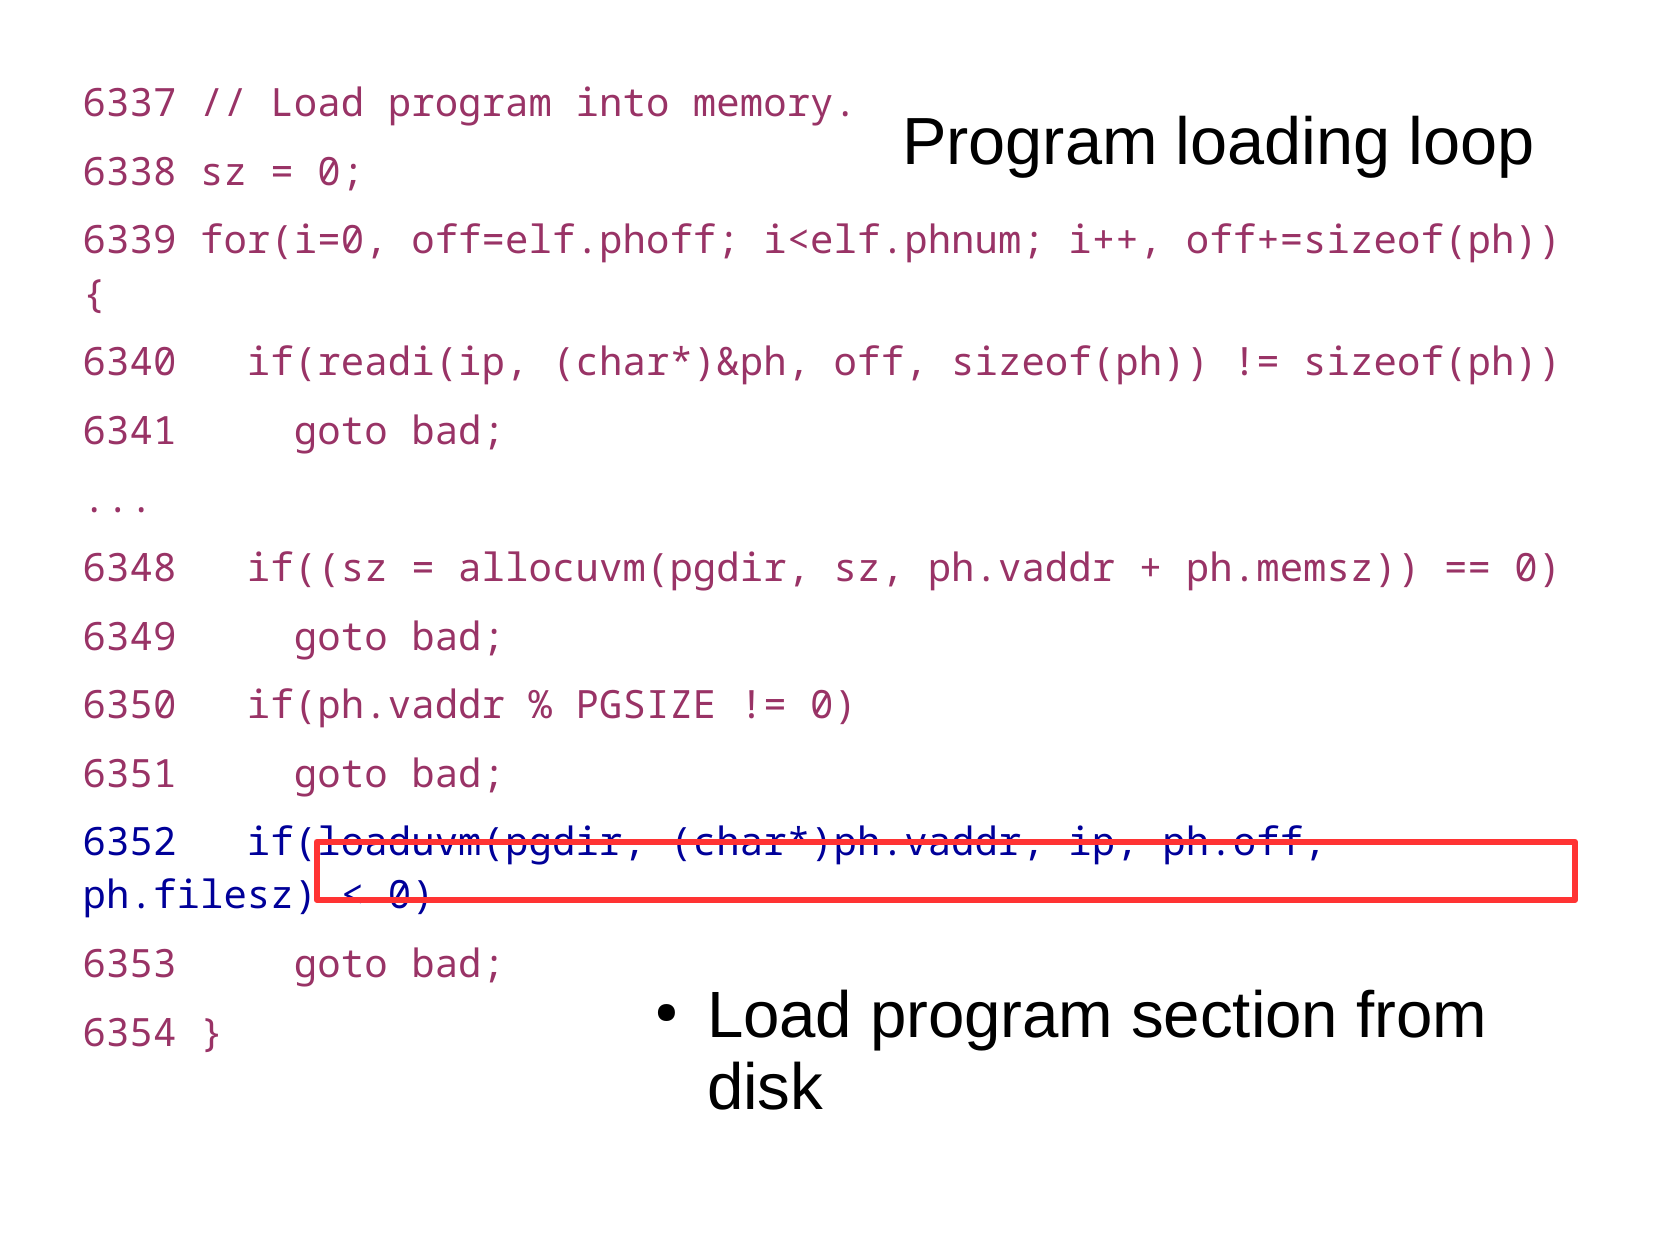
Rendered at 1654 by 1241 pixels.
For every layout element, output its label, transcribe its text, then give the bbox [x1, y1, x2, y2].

list 6337 // Load program into memory. 6338 sz = 0; 6339 for(i=0, off=elf.phoff; i<elf.phnum; i++, off+=sizeof(ph)){ 6340 if(readi(ip, (char*)&ph, off, sizeof(ph)) != sizeof(ph)) 6341 goto bad; ... 6348 if((sz = allocuvm(pgdir, sz, ph.vaddr + ph.memsz)) == 0) 6349 goto bad; 6350 if(ph.vaddr % PGSIZE != 0) 6351 goto bad; 6352 if(loaduvm(pgdir, (char*)ph.vaddr, ip, ph.off, ph.filesz) < 0) 6353 goto bad; 6354 } [82, 75, 1571, 1163]
list 6337 // Load program into memory. 6338 sz = 0; 6339 for(i=0, off=elf.phoff; i<elf.phnum; i++, off+=sizeof(ph)){ 6340 if(readi(ip, (char*)&ph, off, sizeof(ph)) != sizeof(ph)) 6341 goto bad; ... 6348 if((sz = allocuvm(pgdir, sz, ph.vaddr + ph.memsz)) == 0) 6349 goto bad; 6350 if(ph.vaddr % PGSIZE != 0) 6351 goto bad; 6352 if(loaduvm(pgdir, (char*)ph.vaddr, ip, ph.off, ph.filesz) < 0) 6353 goto bad; 6354 } [320, 845, 1571, 897]
title Program loading loop [825, 37, 1613, 245]
list Load program section from disk [637, 978, 1530, 1126]
